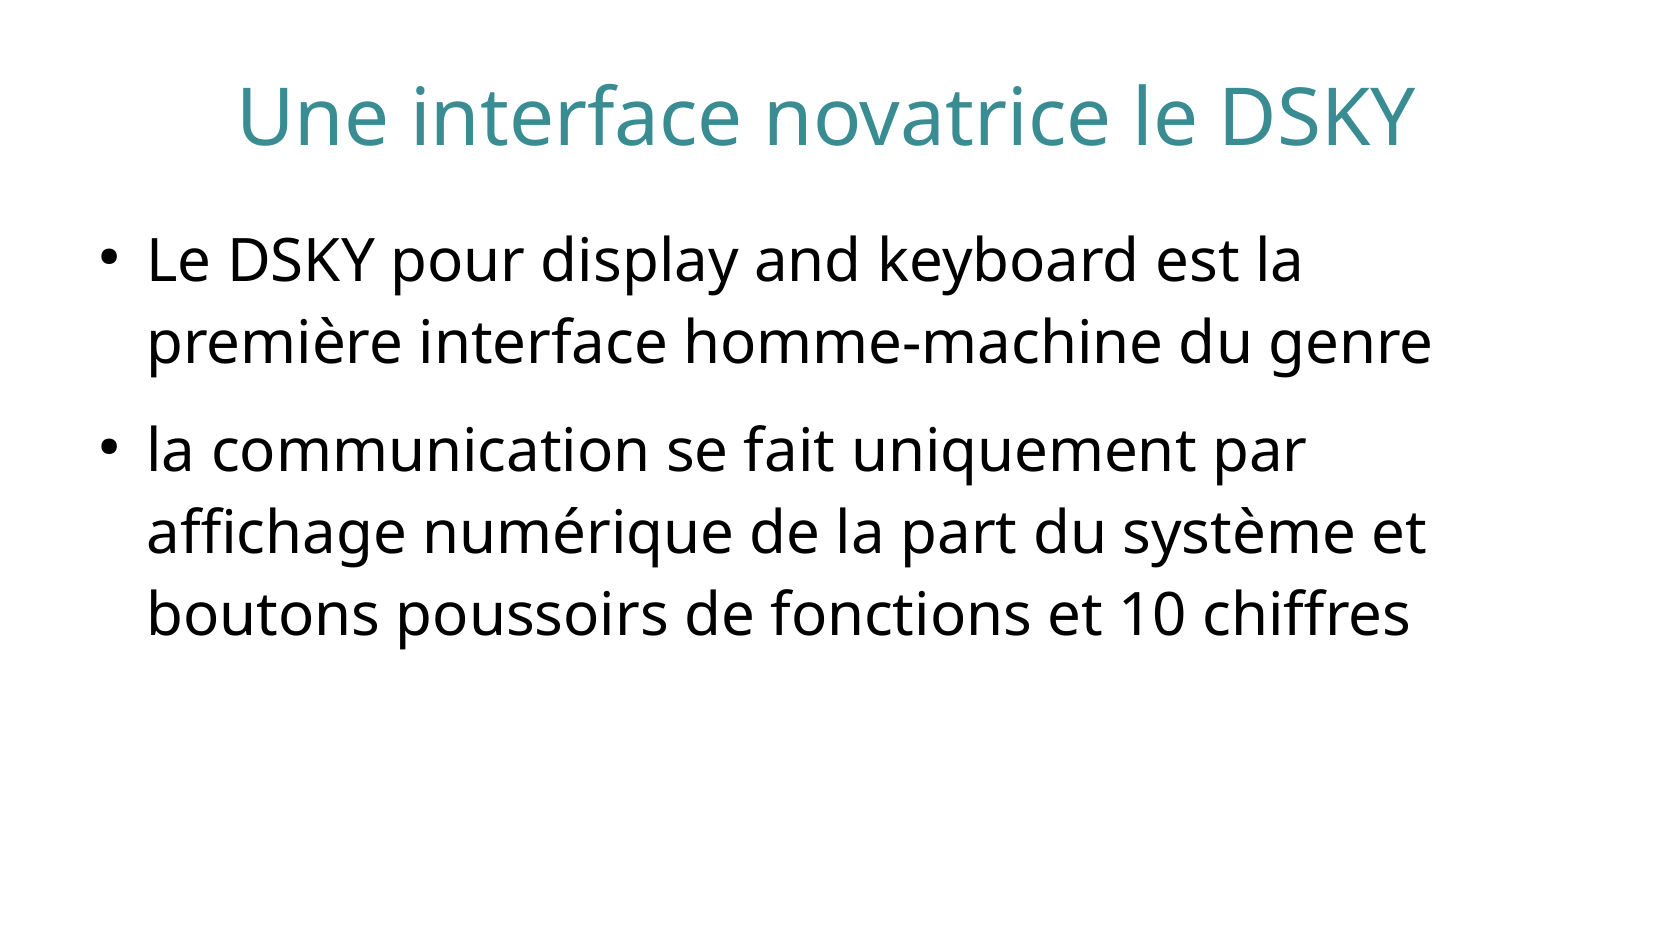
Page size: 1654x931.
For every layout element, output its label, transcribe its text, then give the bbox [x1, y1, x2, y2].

title Une interface novatrice le DSKY [82, 37, 1571, 193]
list Le DSKY pour display and keyboard est la première interface homme-machine du genre la communication se fait uniquement par affichage numérique de la part du système et boutons poussoirs de fonctions et 10 chiffres [82, 217, 1571, 758]
